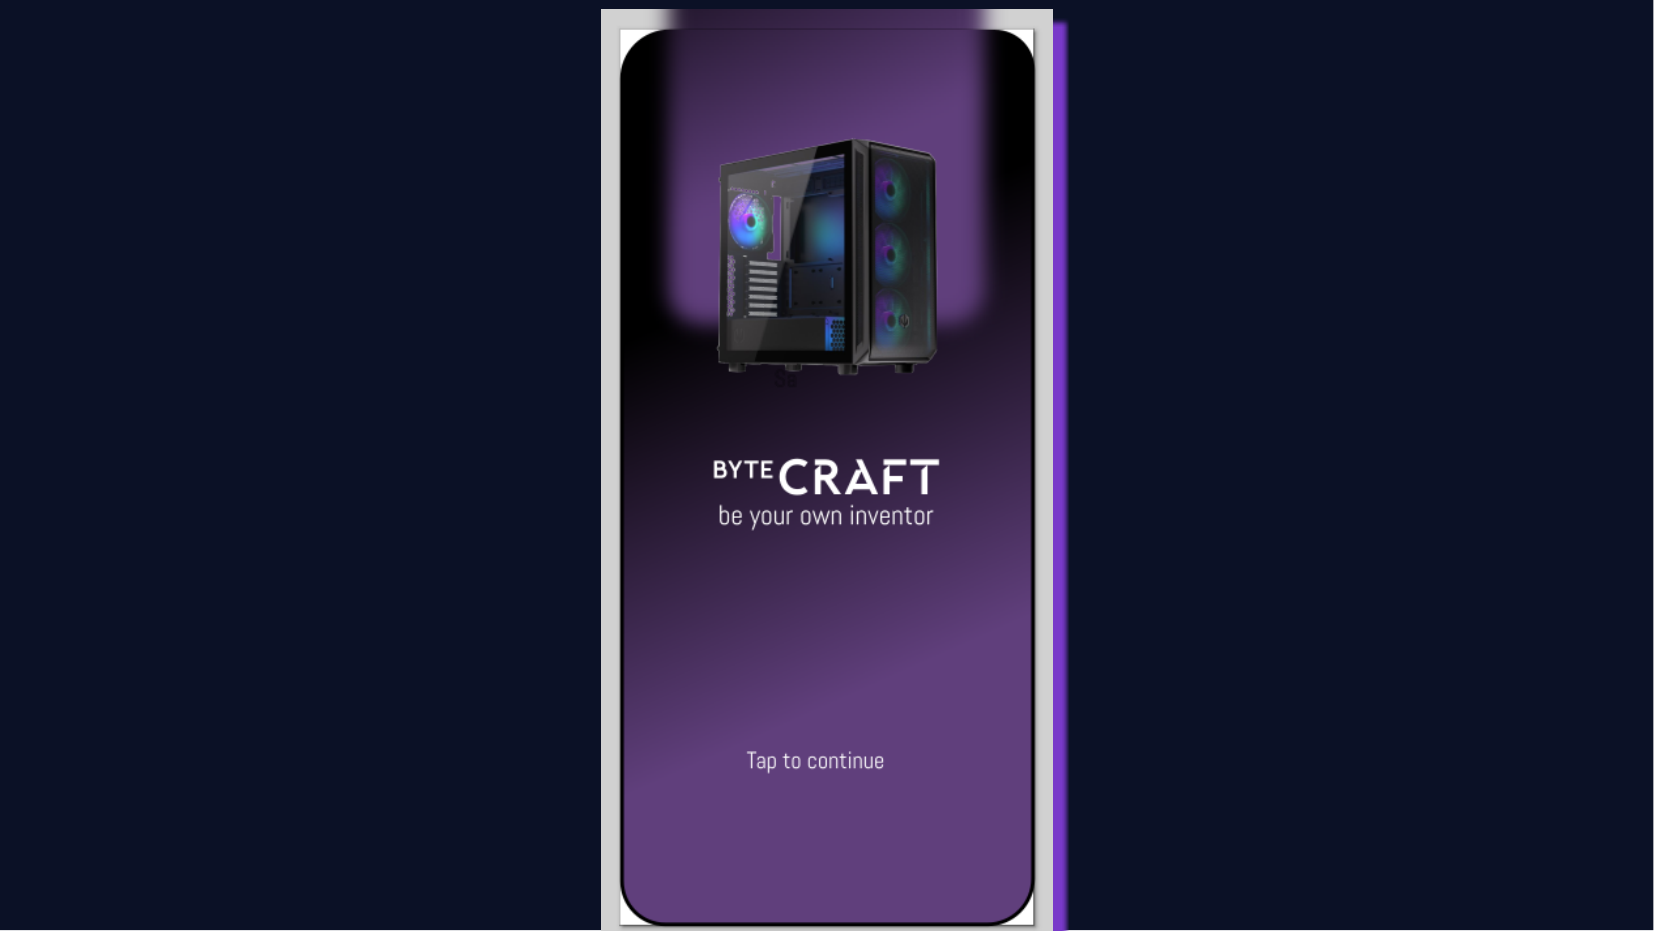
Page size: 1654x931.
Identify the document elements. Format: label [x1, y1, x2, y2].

picture [601, 9, 1053, 931]
